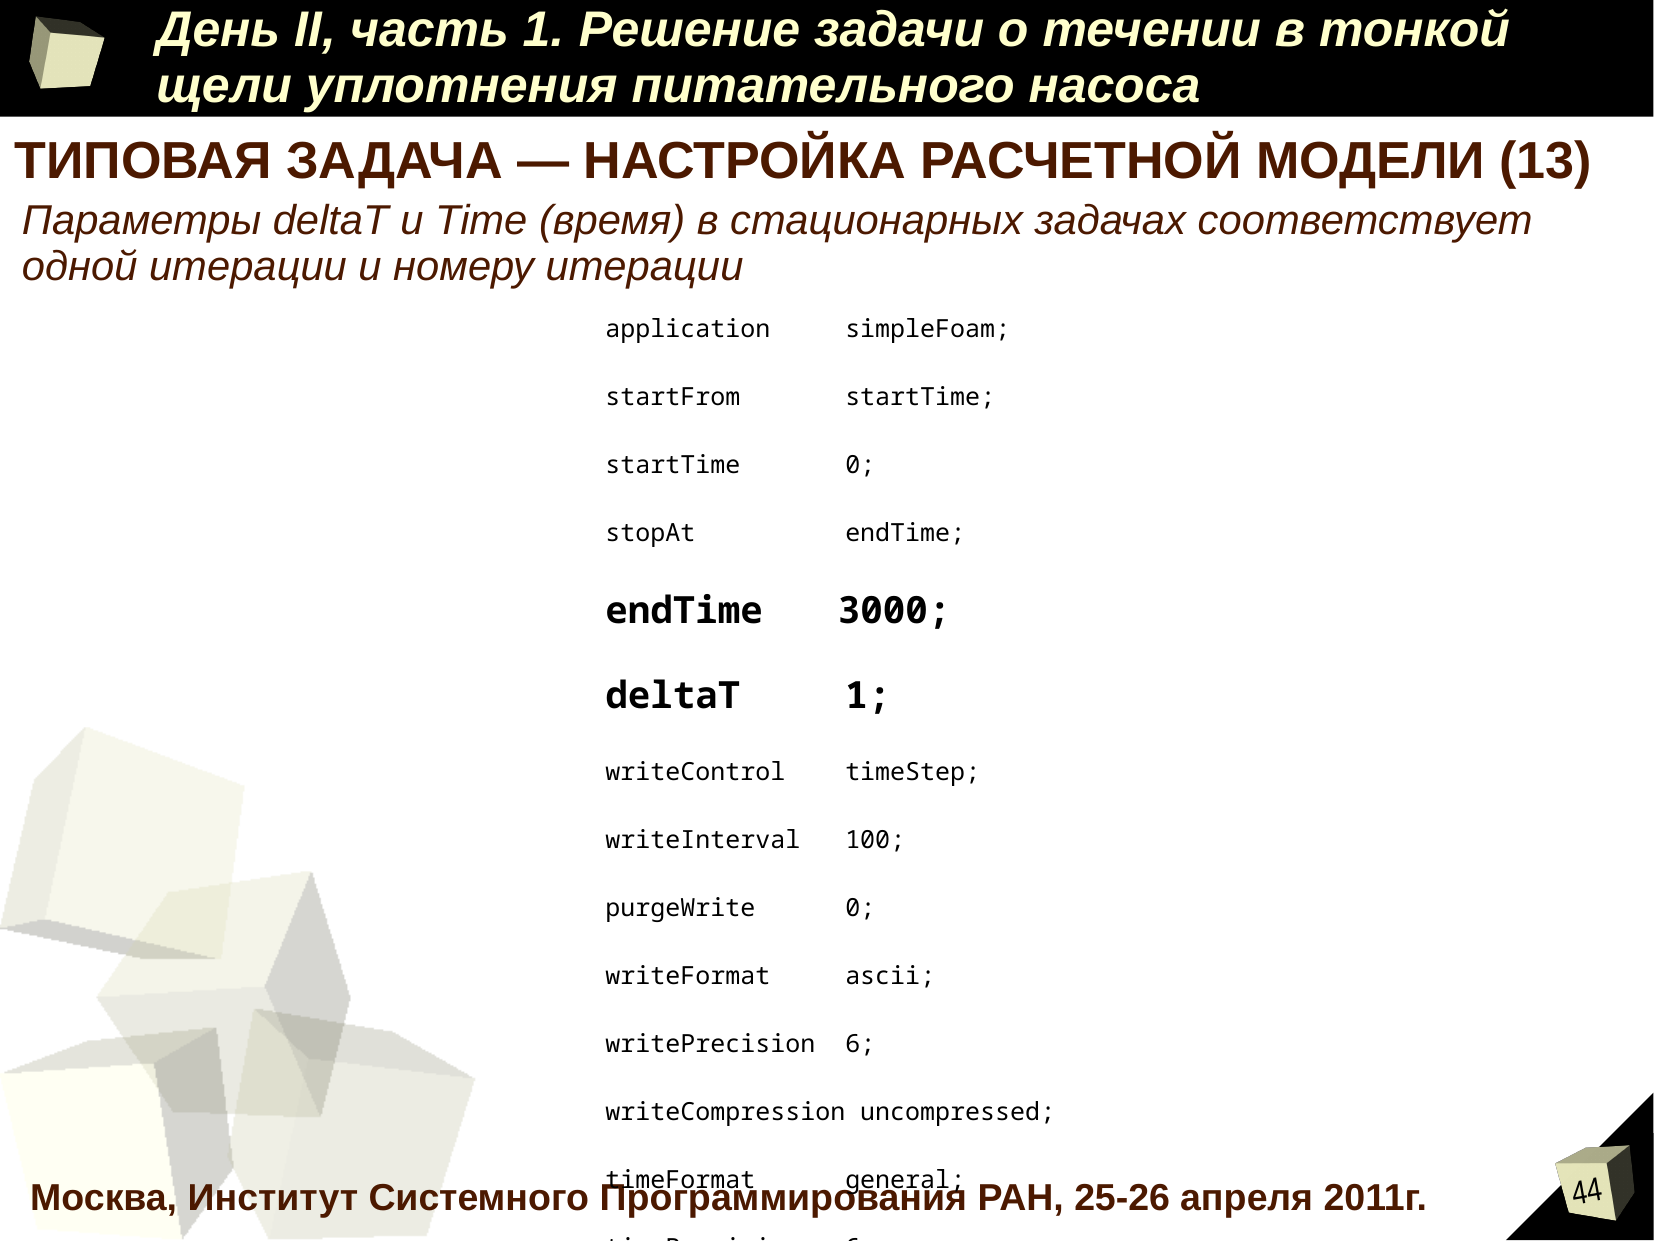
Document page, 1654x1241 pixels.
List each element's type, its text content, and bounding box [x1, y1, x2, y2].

text_box application simpleFoam; startFrom startTime; startTime 0; stopAt endTime; endTime 3000; deltaT 1; writeControl timeStep; writeInterval 100; purgeWrite 0; writeFormat ascii; writePrecision 6; writeCompression uncompressed; timeFormat general; timePrecision 6; runTimeModifiable yes; [590, 303, 1185, 1175]
text_box Параметры deltaT и Time (время) в стационарных задачах соответствует одной итерации и номеру итерации [7, 188, 1654, 297]
picture [464, 1193, 472, 1198]
picture [0, 726, 477, 1241]
text_box ТИПОВАЯ ЗАДАЧА — НАСТРОЙКА РАСЧЕТНОЙ МОДЕЛИ (13) [0, 124, 1654, 214]
